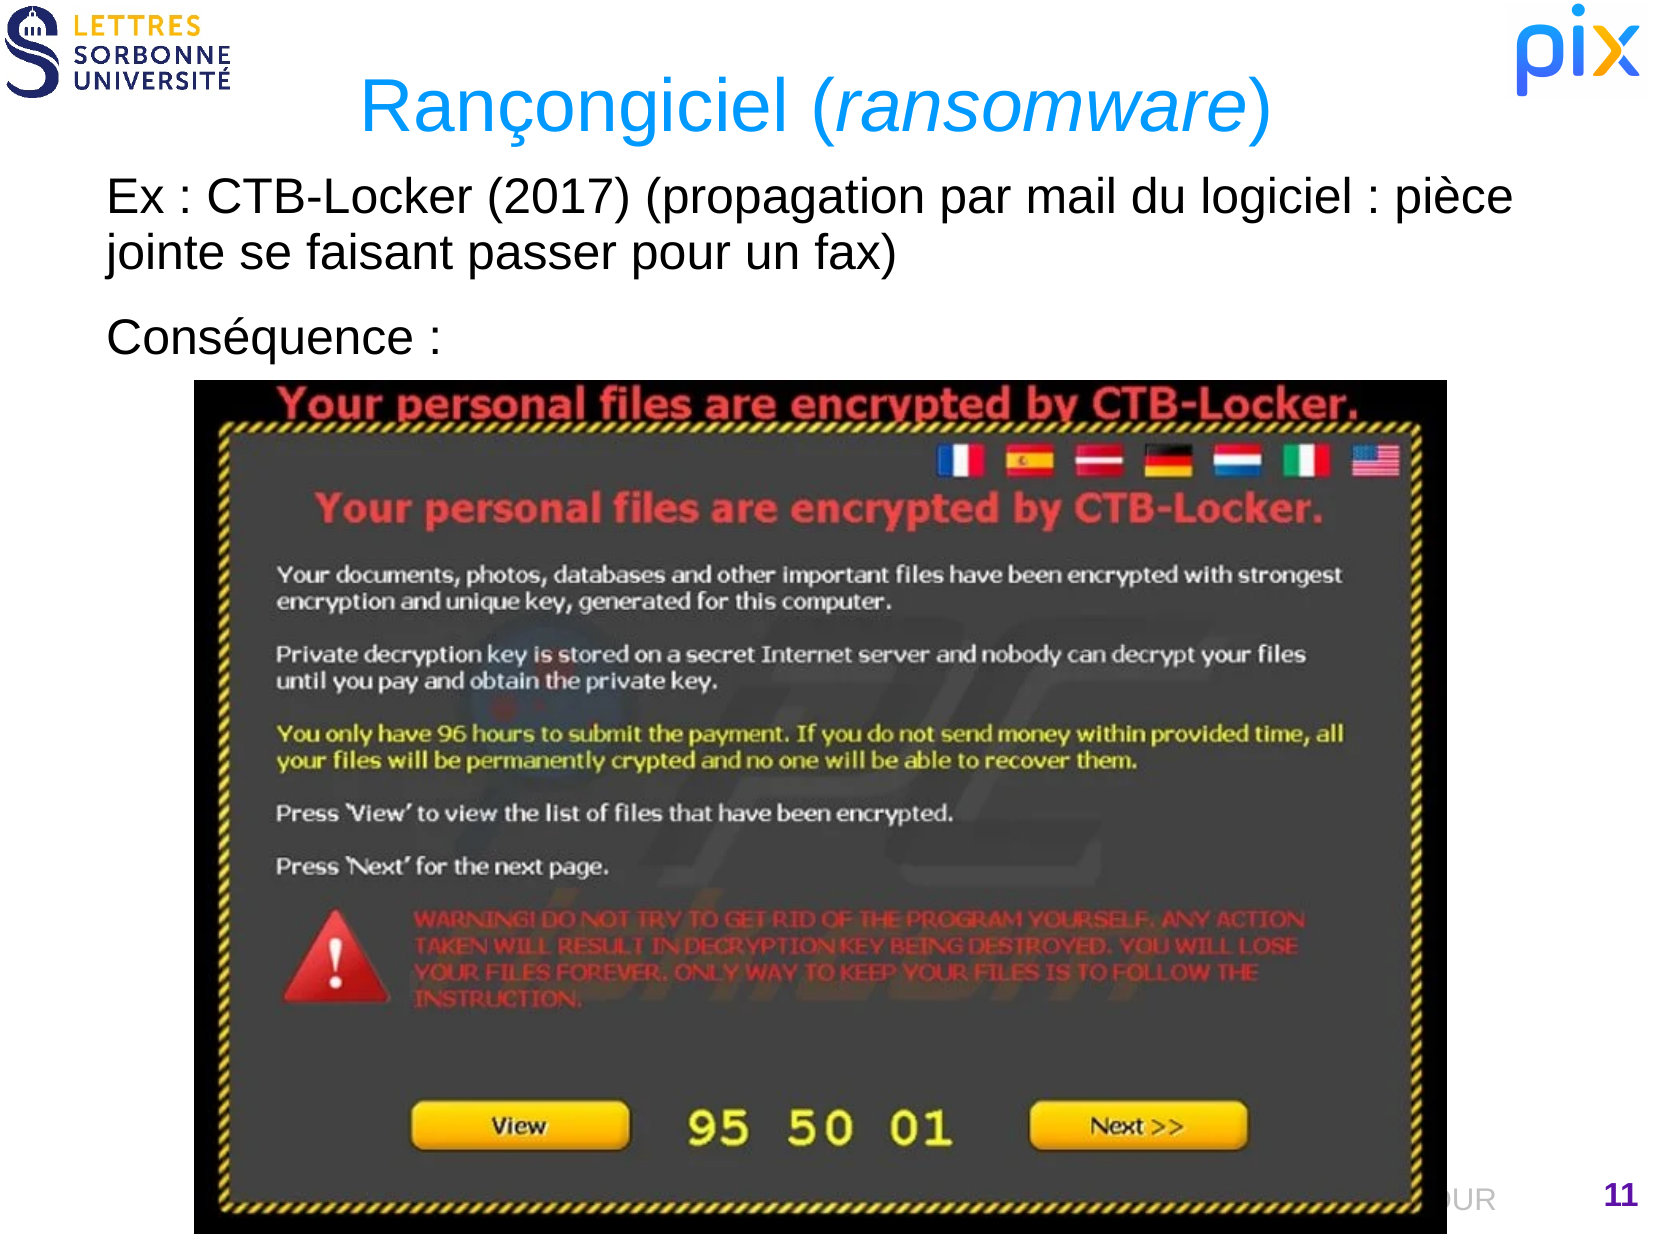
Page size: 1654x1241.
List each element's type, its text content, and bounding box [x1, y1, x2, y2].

picture [1571, 2, 1648, 98]
picture [194, 380, 1447, 1234]
list Ex : CTB-Locker (2017) (propagation par mail du logiciel : pièce jointe se faisant passer pour un fax) Conséquence : [35, 168, 1524, 888]
picture [5, 6, 82, 98]
title Rançongiciel (ransomware) [82, 2, 1571, 210]
